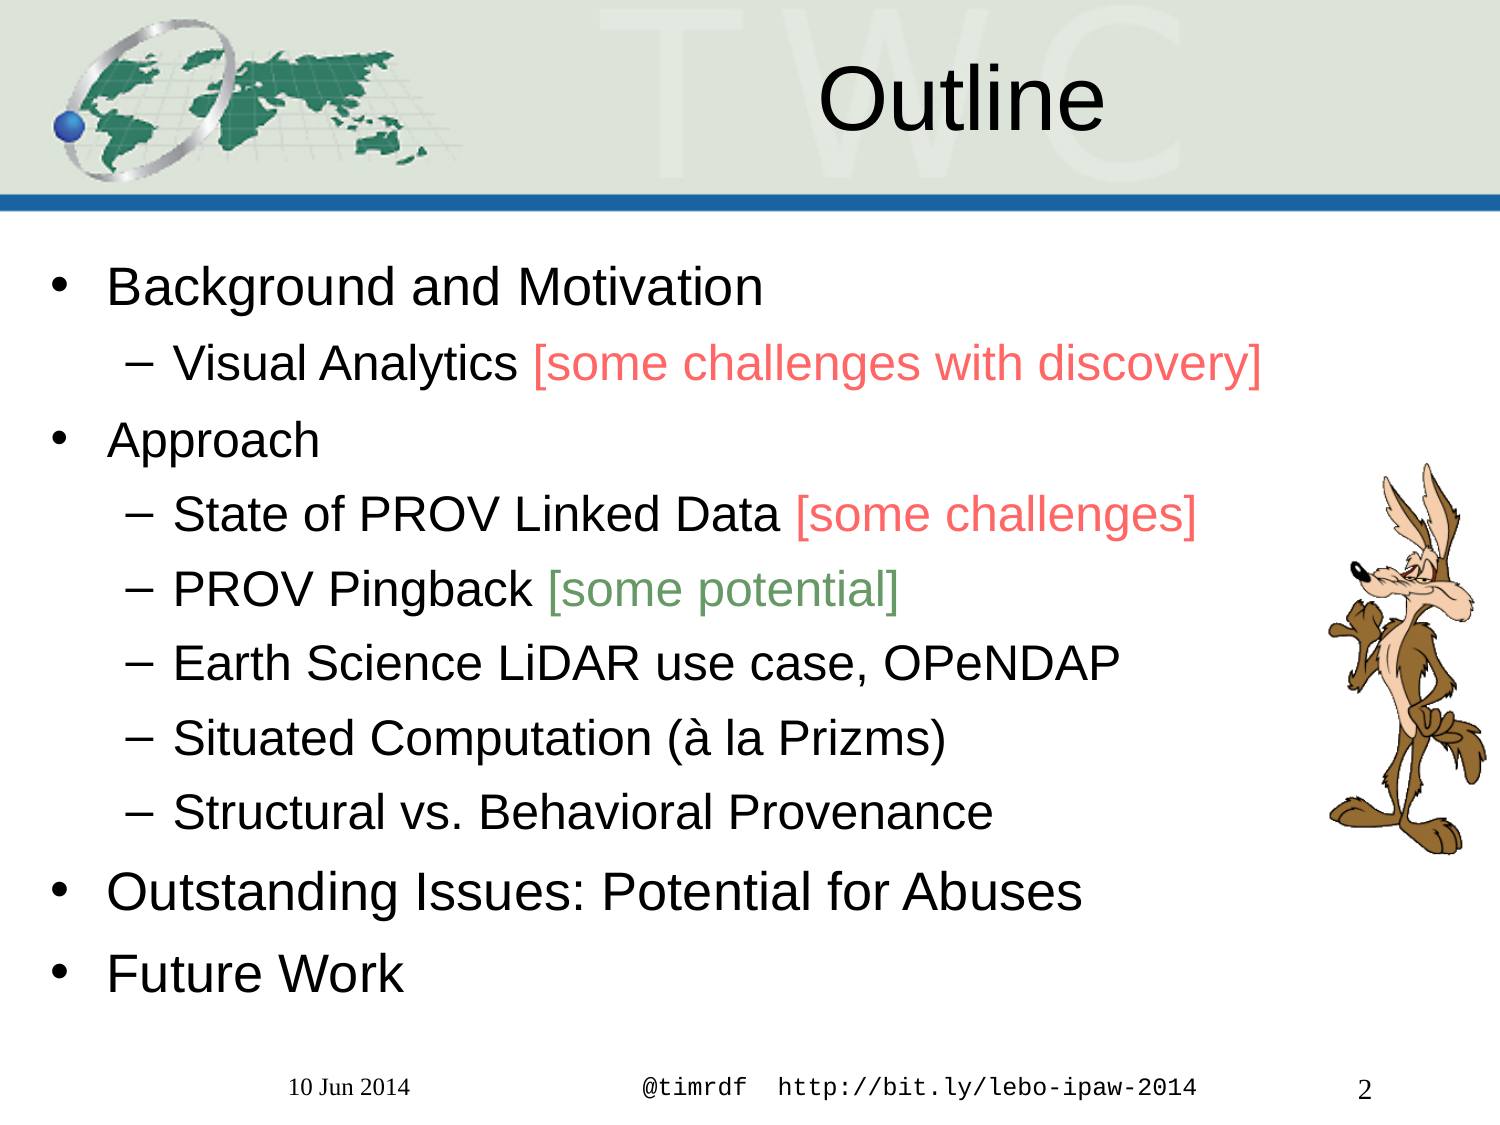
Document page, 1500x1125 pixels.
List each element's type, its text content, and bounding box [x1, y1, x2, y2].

title Outline [424, 0, 1500, 188]
picture [1359, 462, 1500, 864]
list Background and Motivation Visual Analytics [some challenges with discovery] Approach State of PROV Linked Data [some challenges] PROV Pingback [some potential] Earth Science LiDAR use case, OPeNDAP Situated Computation (à la Prizms) Structural vs. Behavioral Provenance Outstanding Issues: Potential for Abuses Future Work [35, 243, 1359, 918]
picture [0, 0, 1500, 212]
